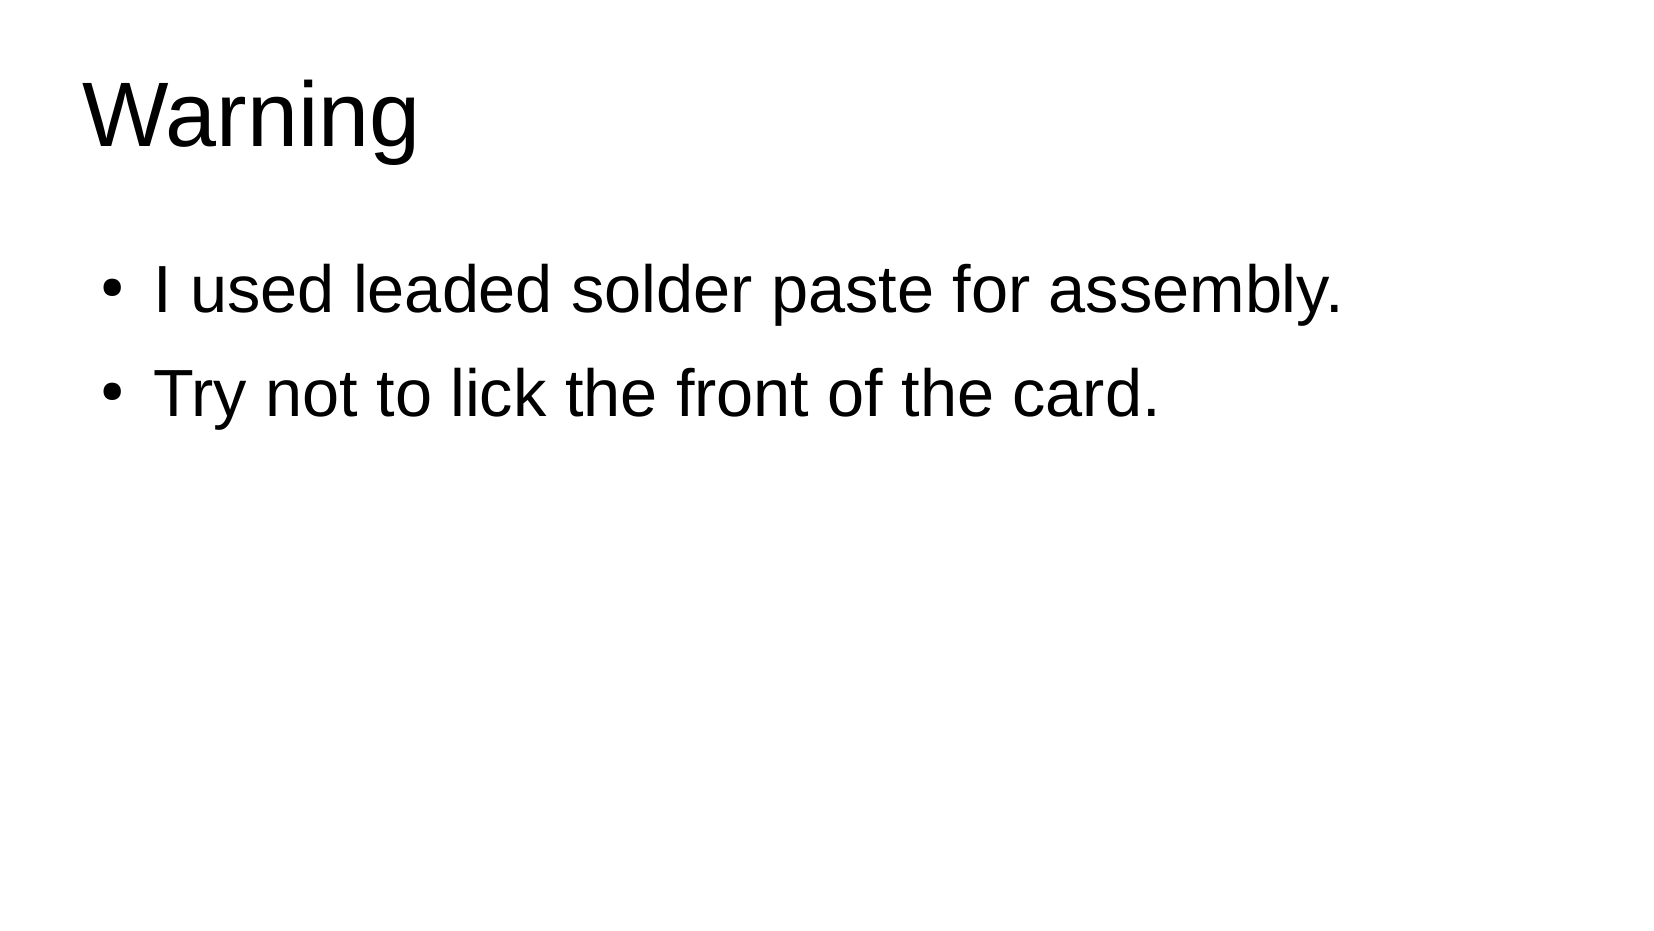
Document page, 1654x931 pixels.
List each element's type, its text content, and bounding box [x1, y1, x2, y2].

list I used leaded solder paste for assembly. Try not to lick the front of the card. [82, 251, 1571, 758]
title Warning [82, 37, 1571, 193]
